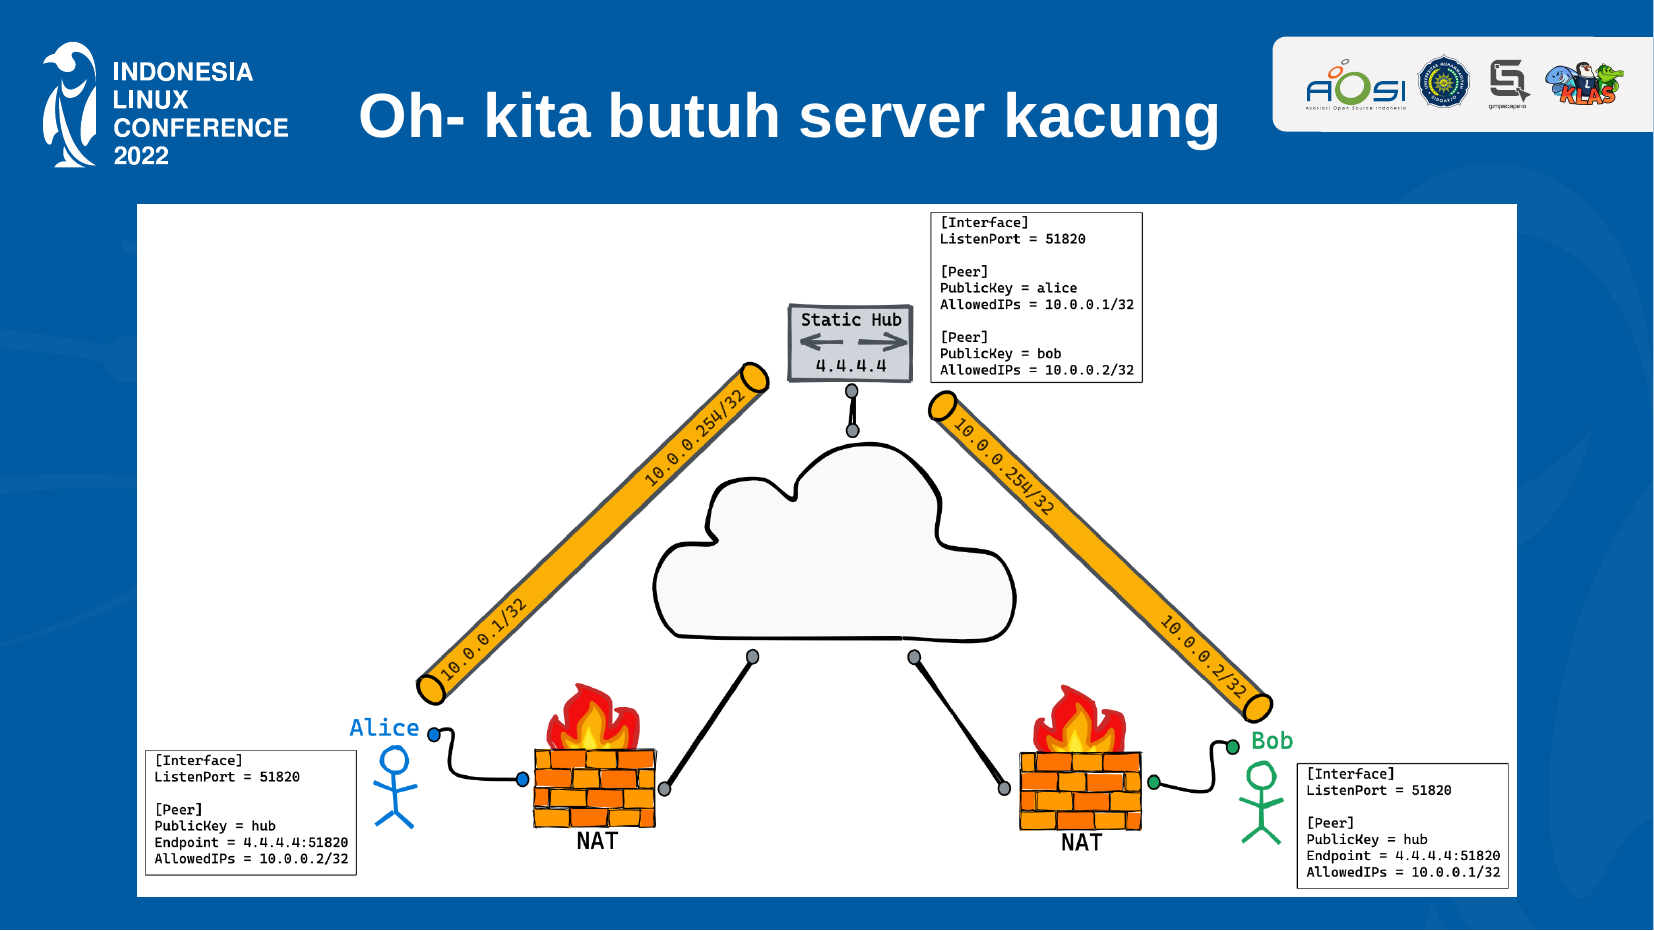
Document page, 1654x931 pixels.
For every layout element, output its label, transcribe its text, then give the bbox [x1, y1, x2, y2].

text_box Oh- kita butuh server kacung [344, 75, 1238, 188]
picture [137, 204, 1517, 897]
picture [1417, 54, 1471, 108]
picture [1545, 62, 1624, 105]
